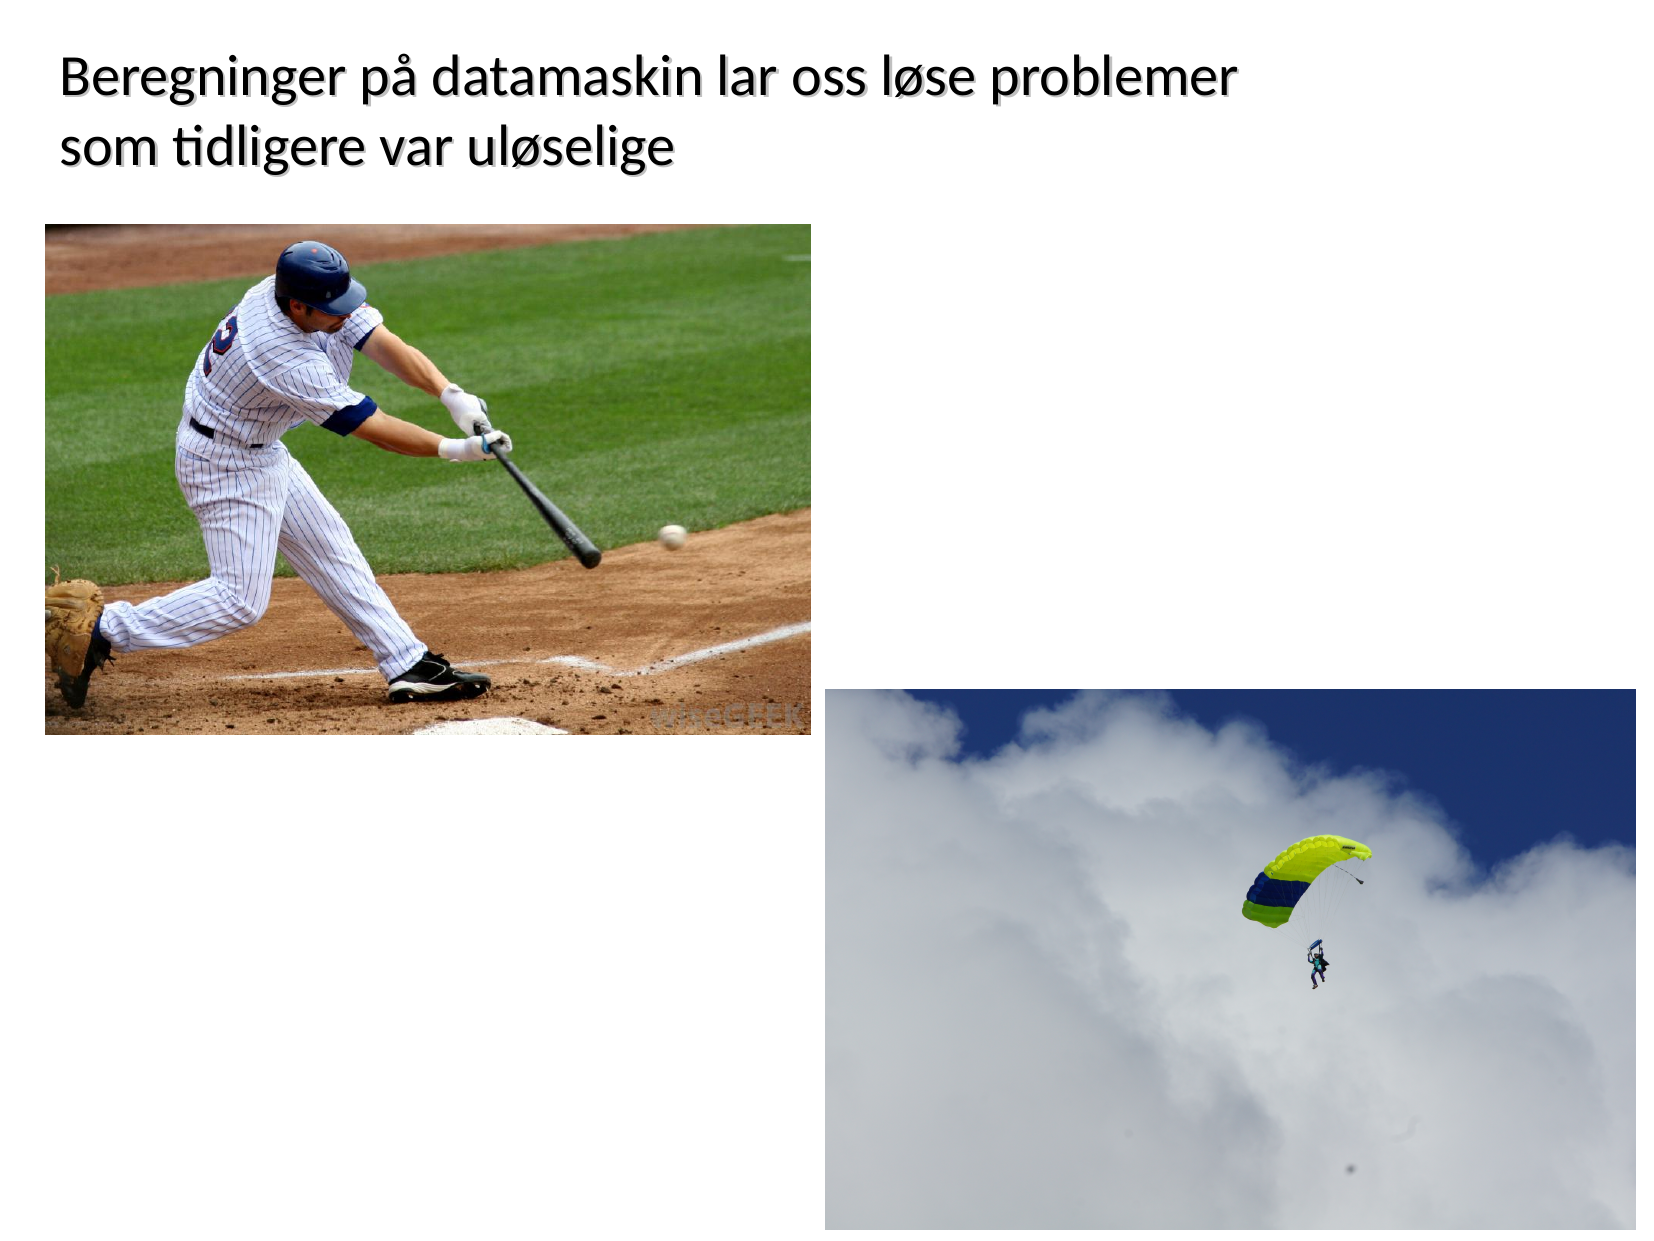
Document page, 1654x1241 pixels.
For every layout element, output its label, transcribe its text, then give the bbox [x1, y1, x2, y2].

picture [45, 258, 811, 735]
picture [825, 689, 1636, 1230]
text_box Beregninger på datamaskin lar oss løse problemer som tidligere var uløselige [44, 29, 1350, 258]
